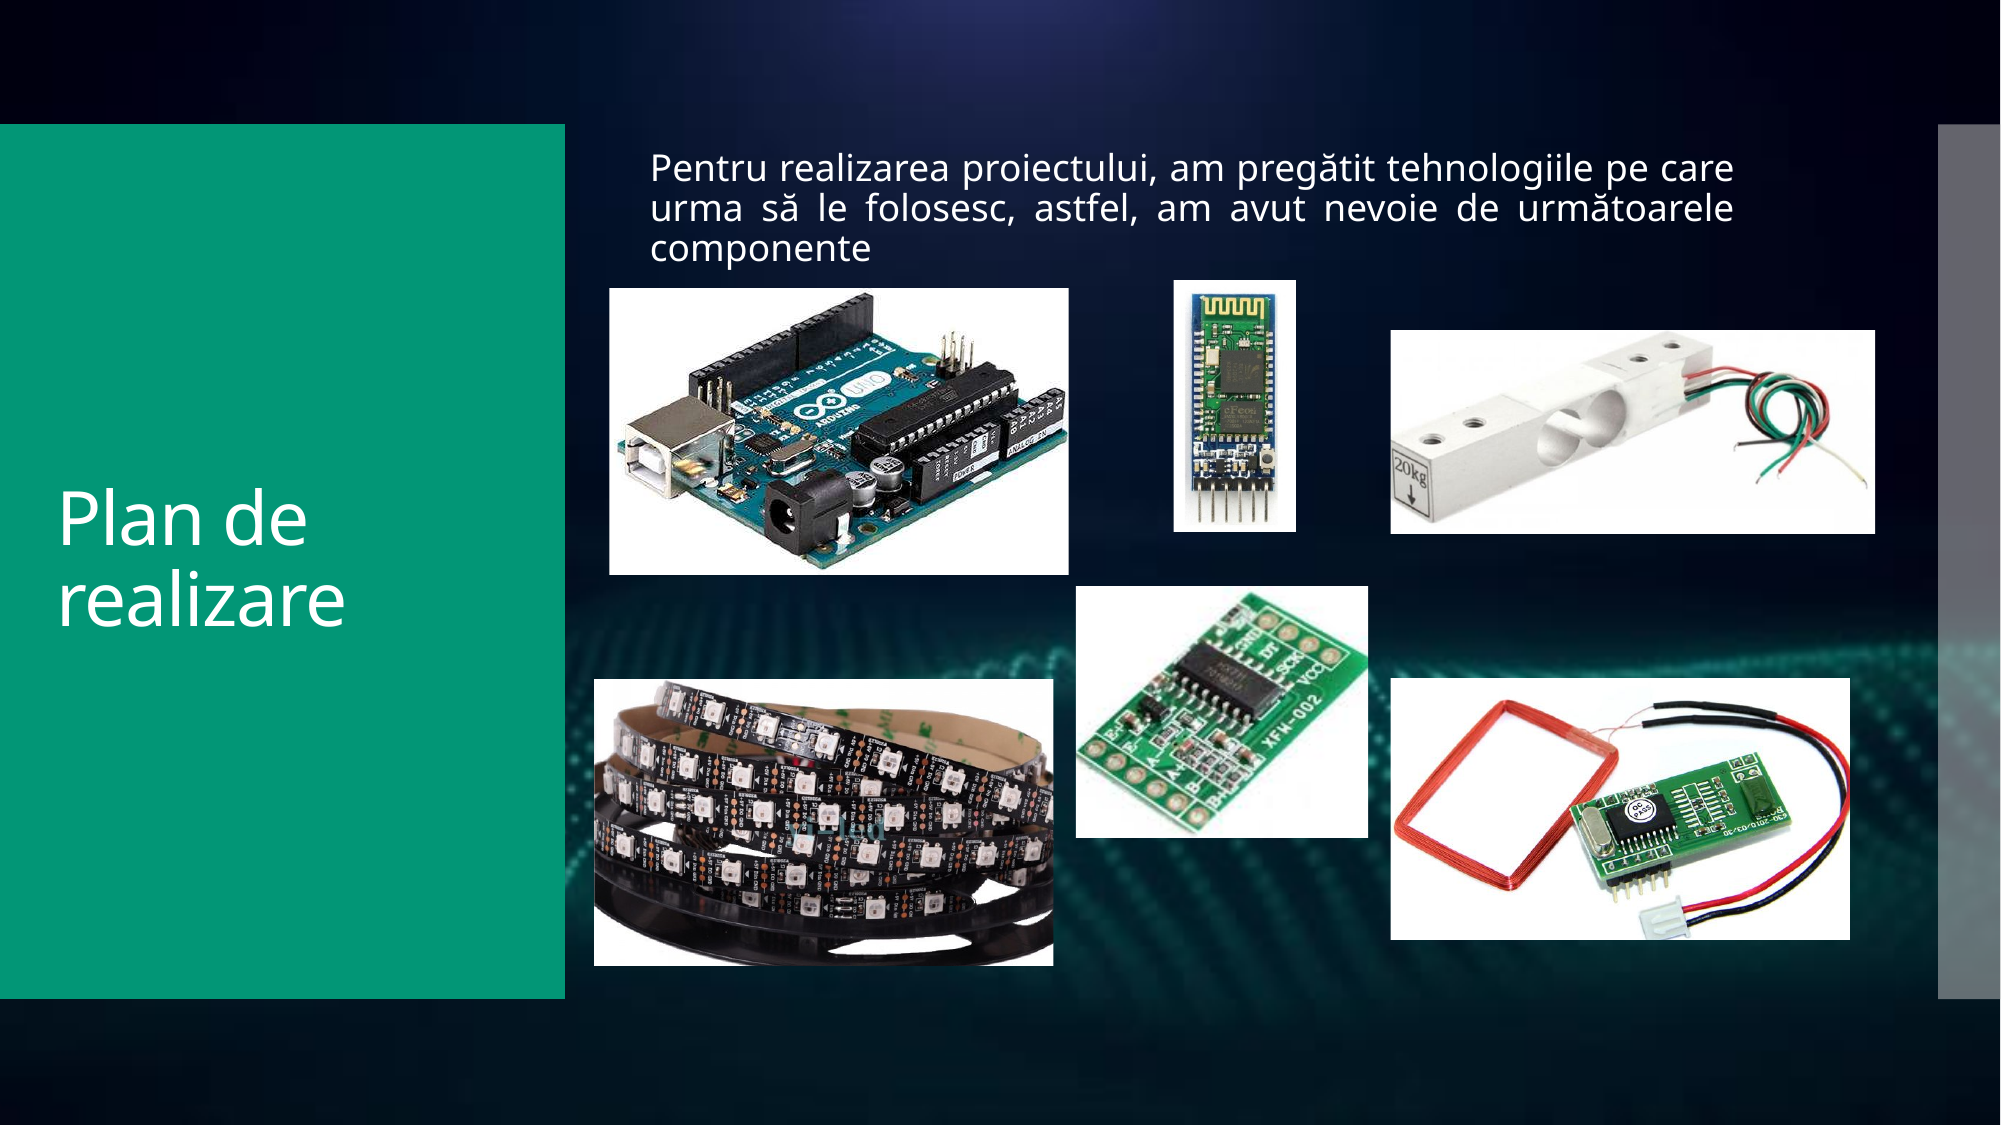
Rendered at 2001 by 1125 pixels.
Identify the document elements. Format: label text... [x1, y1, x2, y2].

picture [1390, 329, 1876, 534]
picture [1173, 280, 1296, 532]
list Pentru realizarea proiectului, am pregătit tehnologiile pe care urma să le folosesc, astfel, am avut nevoie de următoarele componente [634, 141, 1835, 277]
title Plan de realizare [41, 184, 526, 940]
picture [1390, 678, 1850, 940]
picture [1075, 586, 1369, 838]
picture [594, 679, 1054, 966]
picture [609, 288, 1069, 575]
